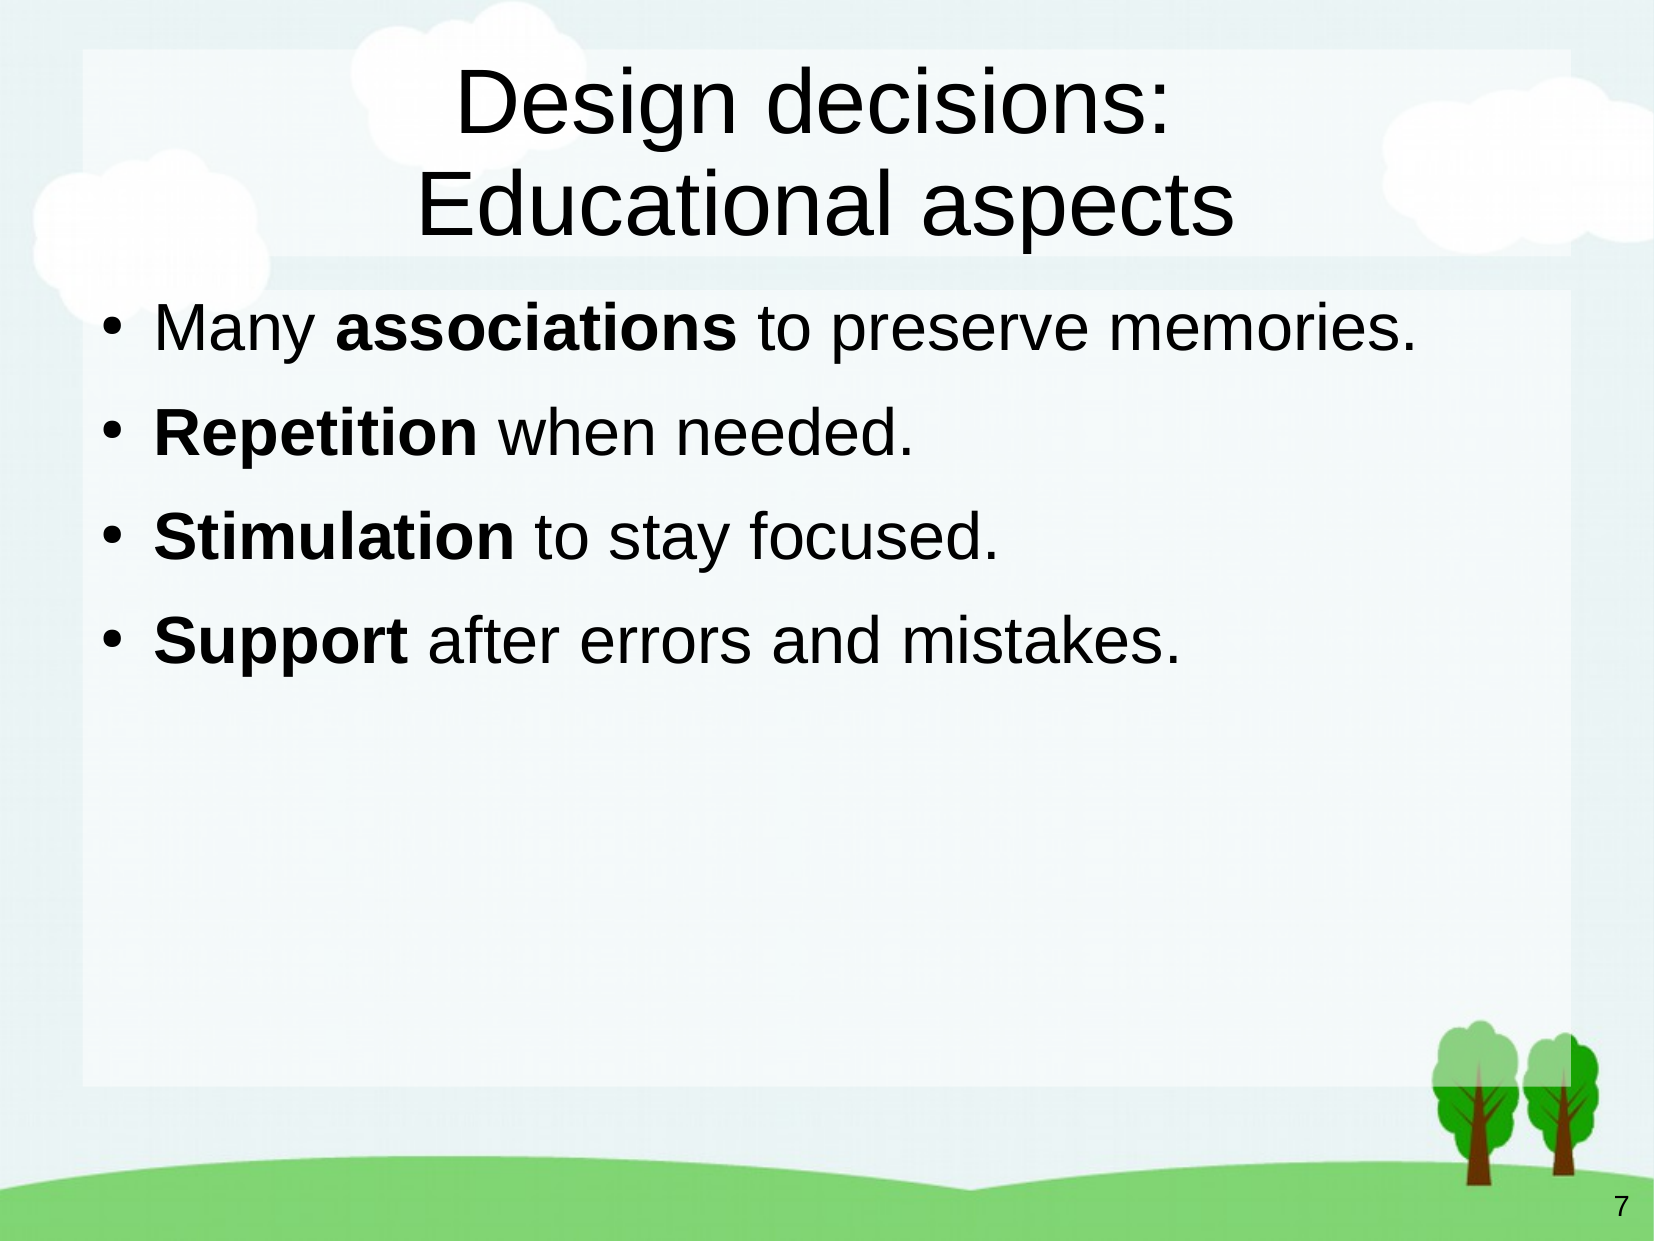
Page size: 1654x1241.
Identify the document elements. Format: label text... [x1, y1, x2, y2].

title Design decisions: Educational aspects [82, 49, 1571, 257]
list Many associations to preserve memories. Repetition when needed. Stimulation to stay focused. Support after errors and mistakes. [82, 290, 1571, 1087]
picture [0, 0, 1654, 1241]
